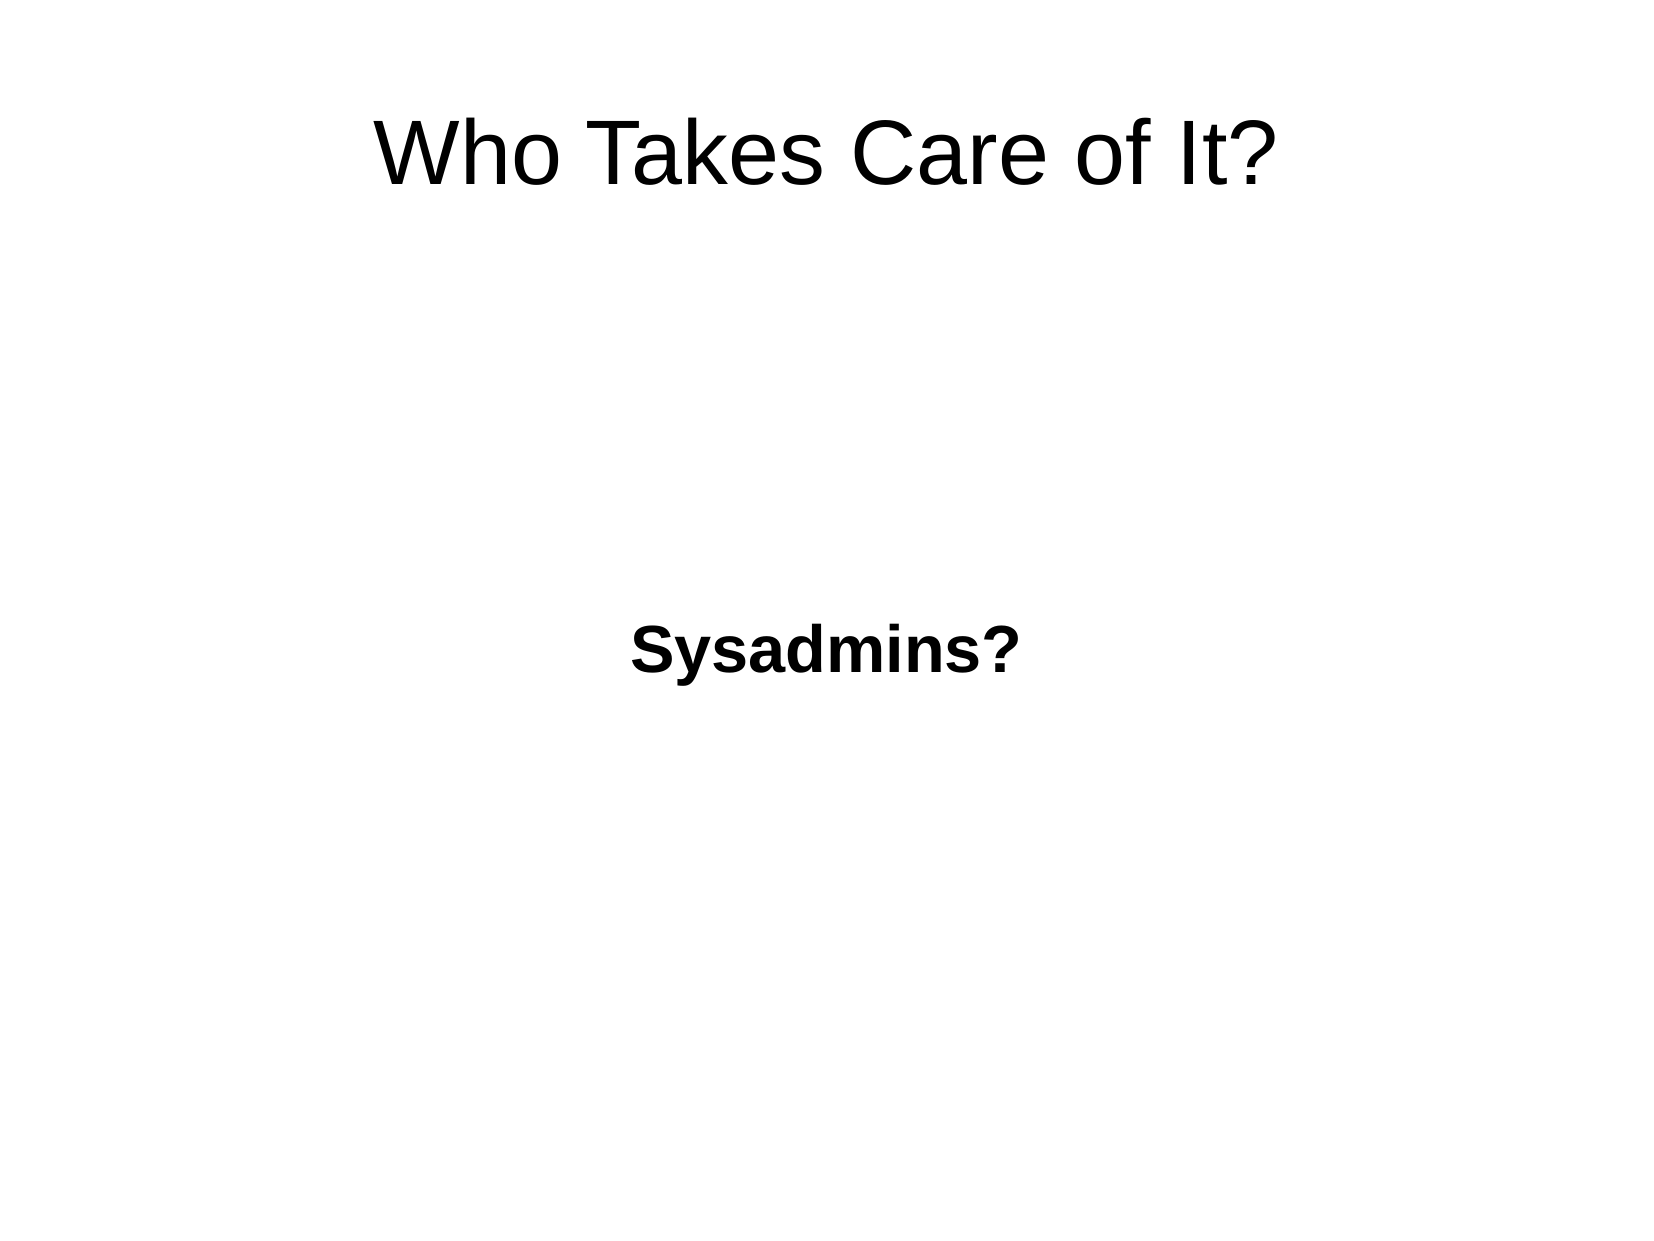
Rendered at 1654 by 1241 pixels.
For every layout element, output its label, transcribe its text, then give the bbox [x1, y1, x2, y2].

subtitle Sysadmins? [82, 290, 1571, 1010]
title Who Takes Care of It? [82, 49, 1571, 257]
